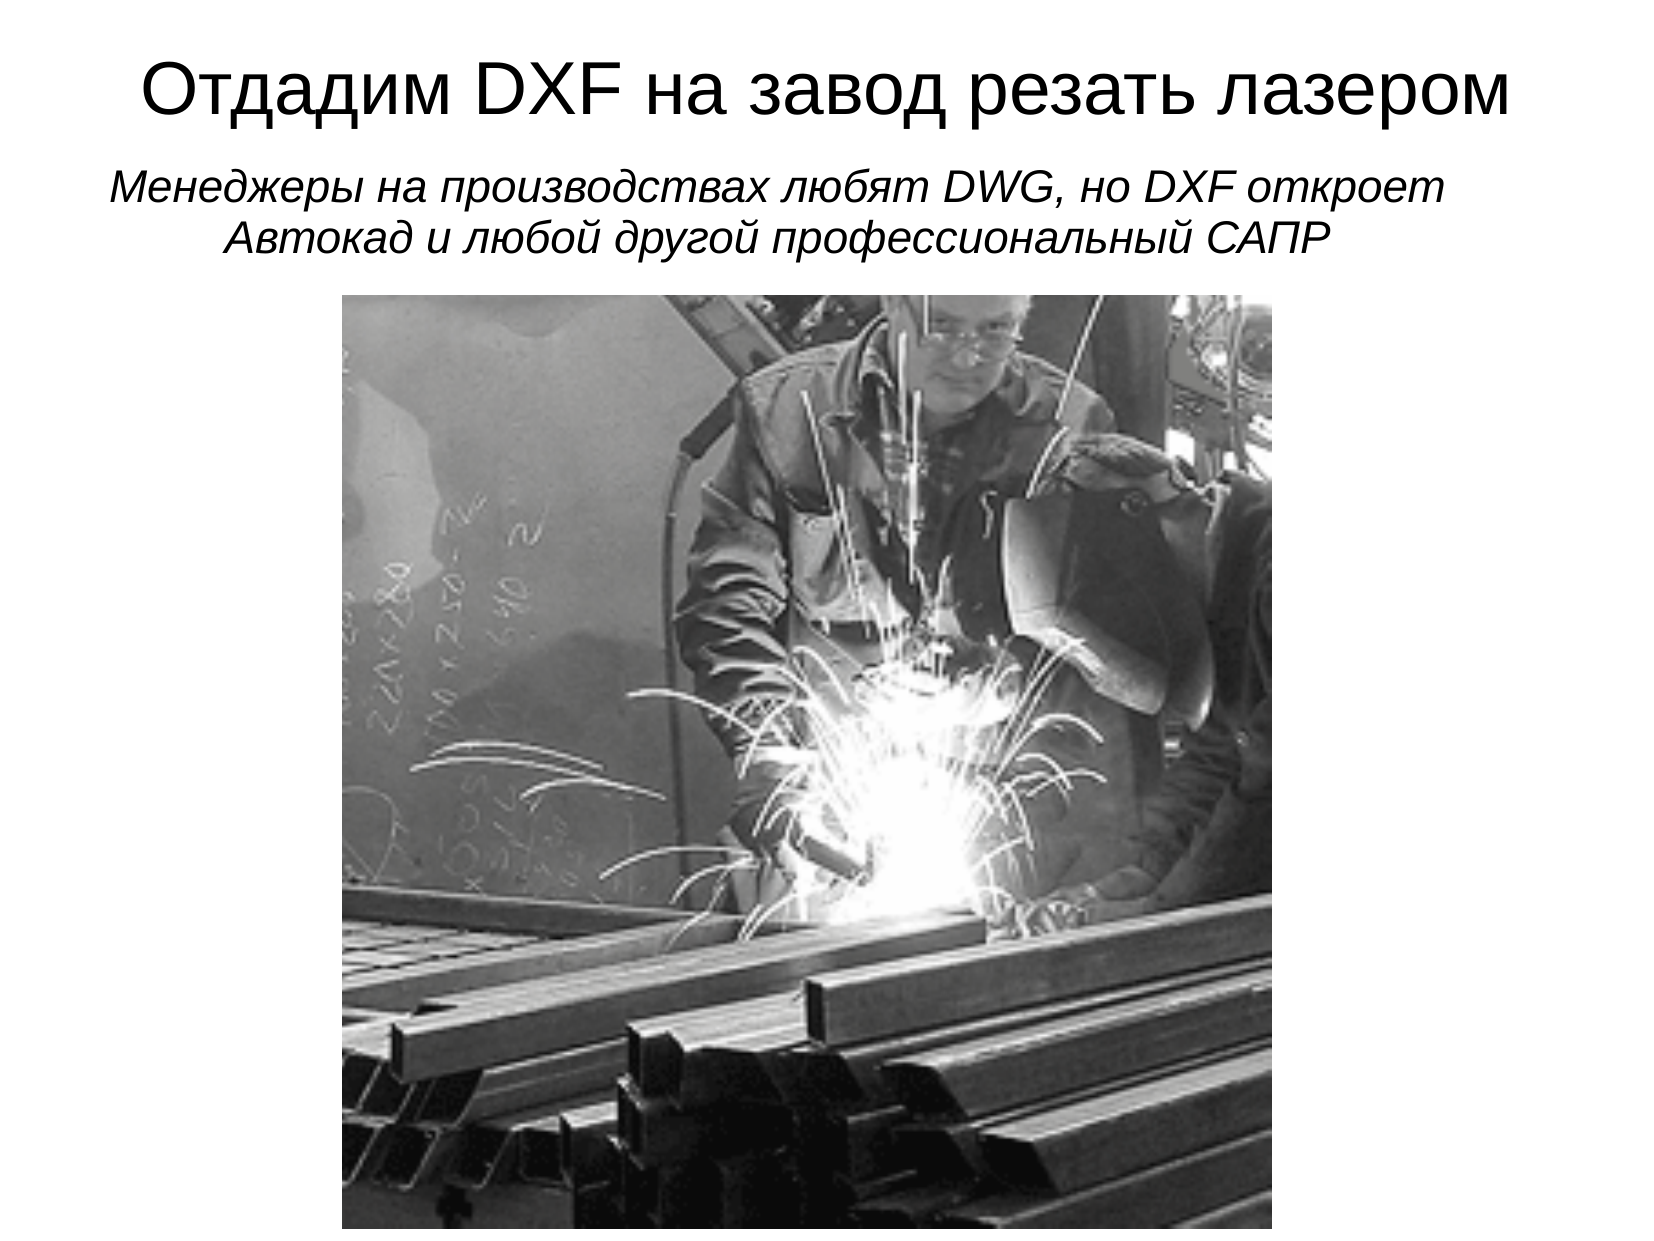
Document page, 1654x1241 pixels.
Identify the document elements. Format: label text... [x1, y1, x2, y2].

text_box Менеджеры на производствах любят DWG, но DXF откроет Автокад и любой другой профессиональный САПР [94, 153, 1642, 272]
title Отдадим DXF на завод резать лазером [82, 35, 1571, 142]
picture [342, 295, 1272, 1229]
